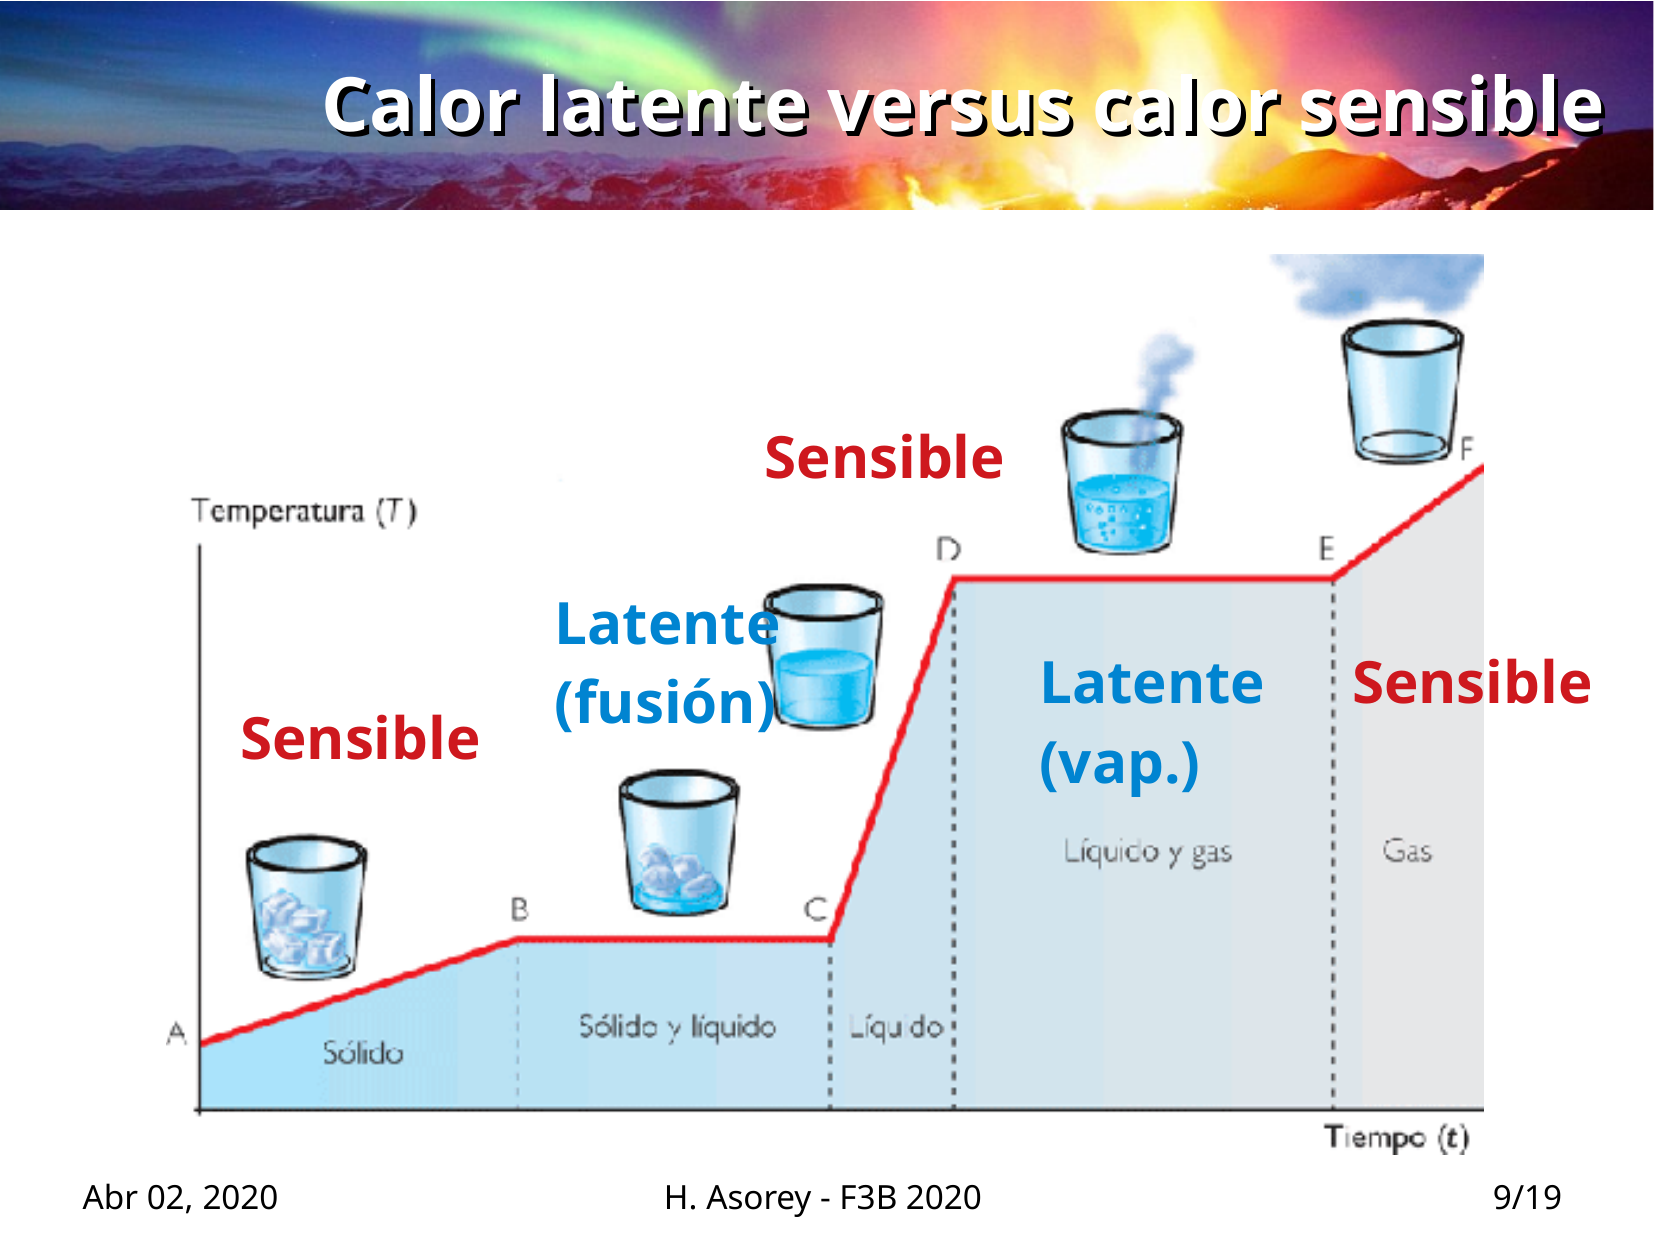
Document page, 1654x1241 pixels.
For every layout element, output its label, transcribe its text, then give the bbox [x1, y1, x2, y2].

text_box Sensible [750, 409, 993, 496]
text_box Latente (vap.) [1024, 634, 1257, 791]
title Calor latente versus calor sensible [45, 15, 1606, 191]
text_box Sensible [225, 690, 469, 776]
picture [166, 254, 1484, 1156]
text_box Sensible [1337, 634, 1581, 721]
text_box Latente (fusión) [540, 574, 773, 732]
picture [0, 1, 1654, 210]
